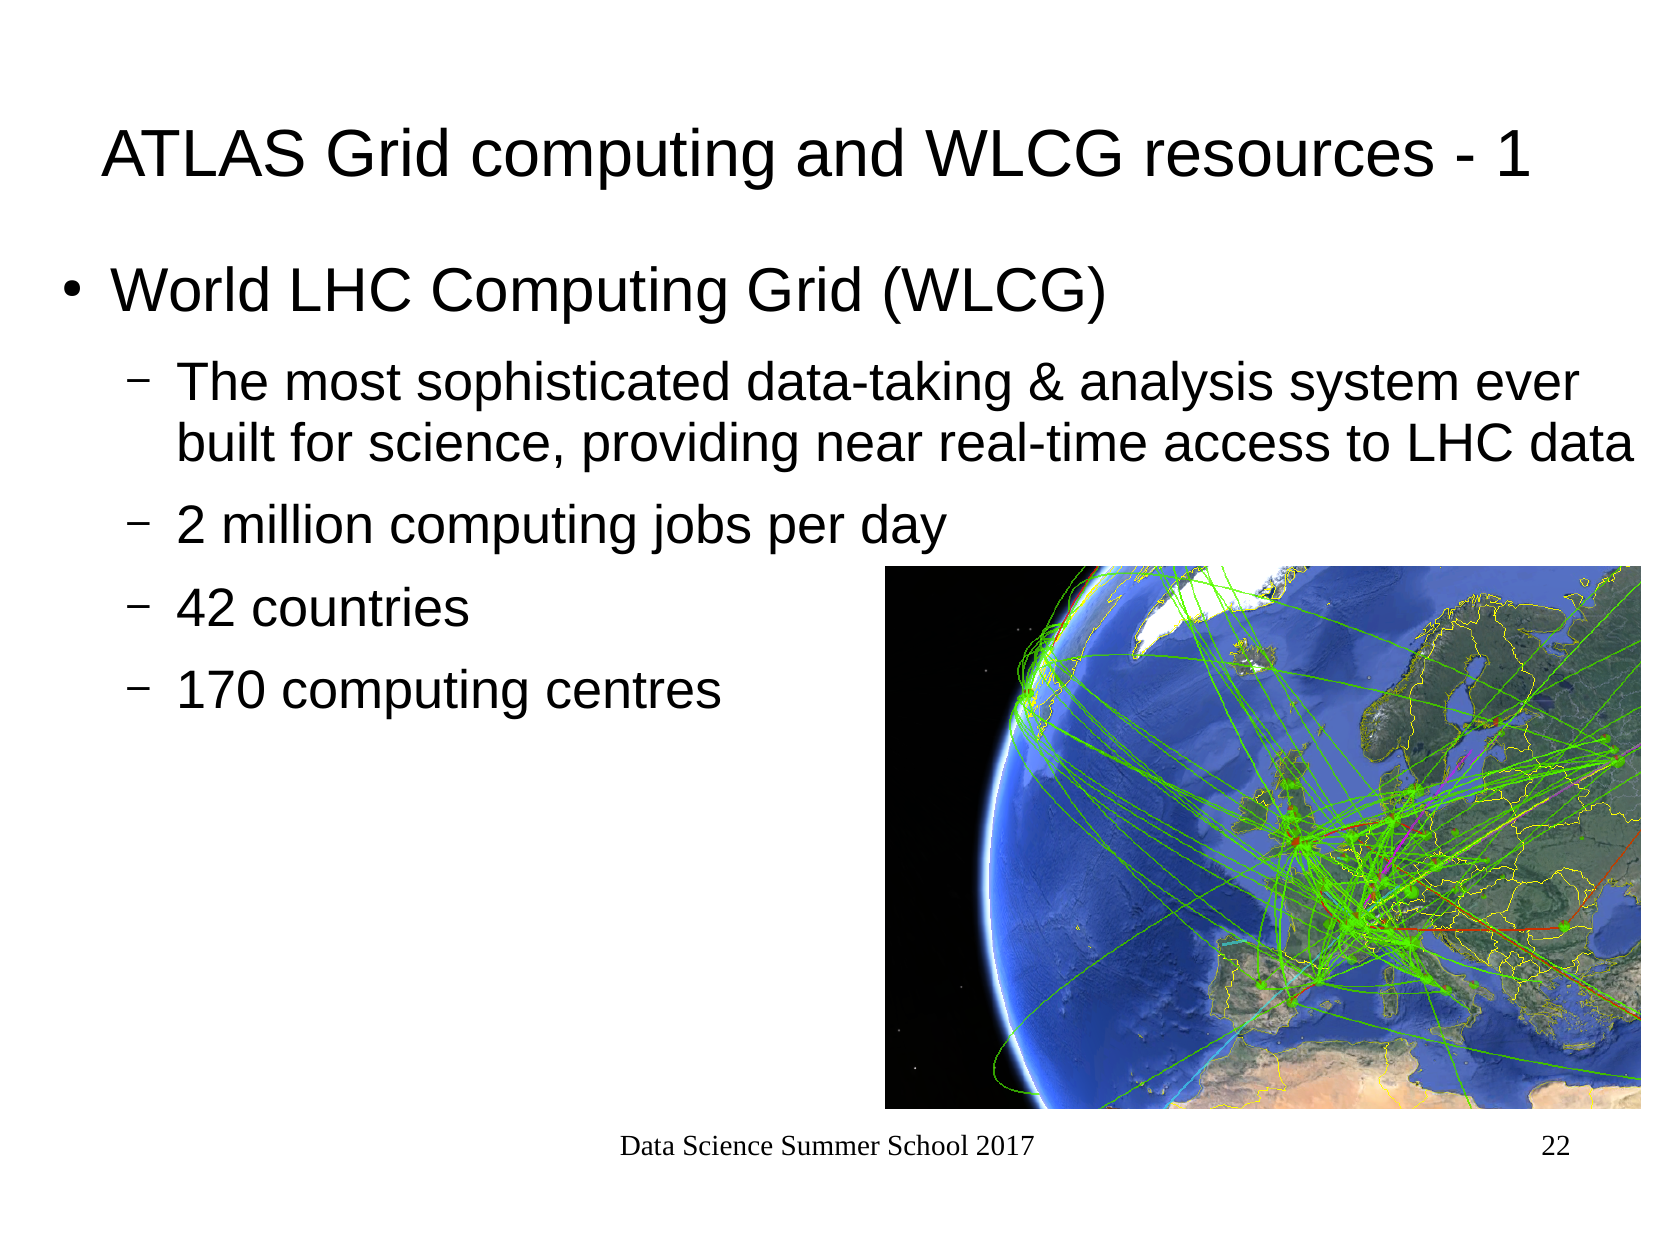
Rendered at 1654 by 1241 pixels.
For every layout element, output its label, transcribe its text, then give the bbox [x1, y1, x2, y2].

picture [885, 566, 1641, 1109]
title ATLAS Grid computing and WLCG resources - 1 [82, 49, 1571, 255]
list World LHC Computing Grid (WLCG) The most sophisticated data-taking & analysis system ever built for science, providing near real-time access to LHC data 2 million computing jobs per day 42 countries 170 computing centres [45, 255, 1636, 766]
